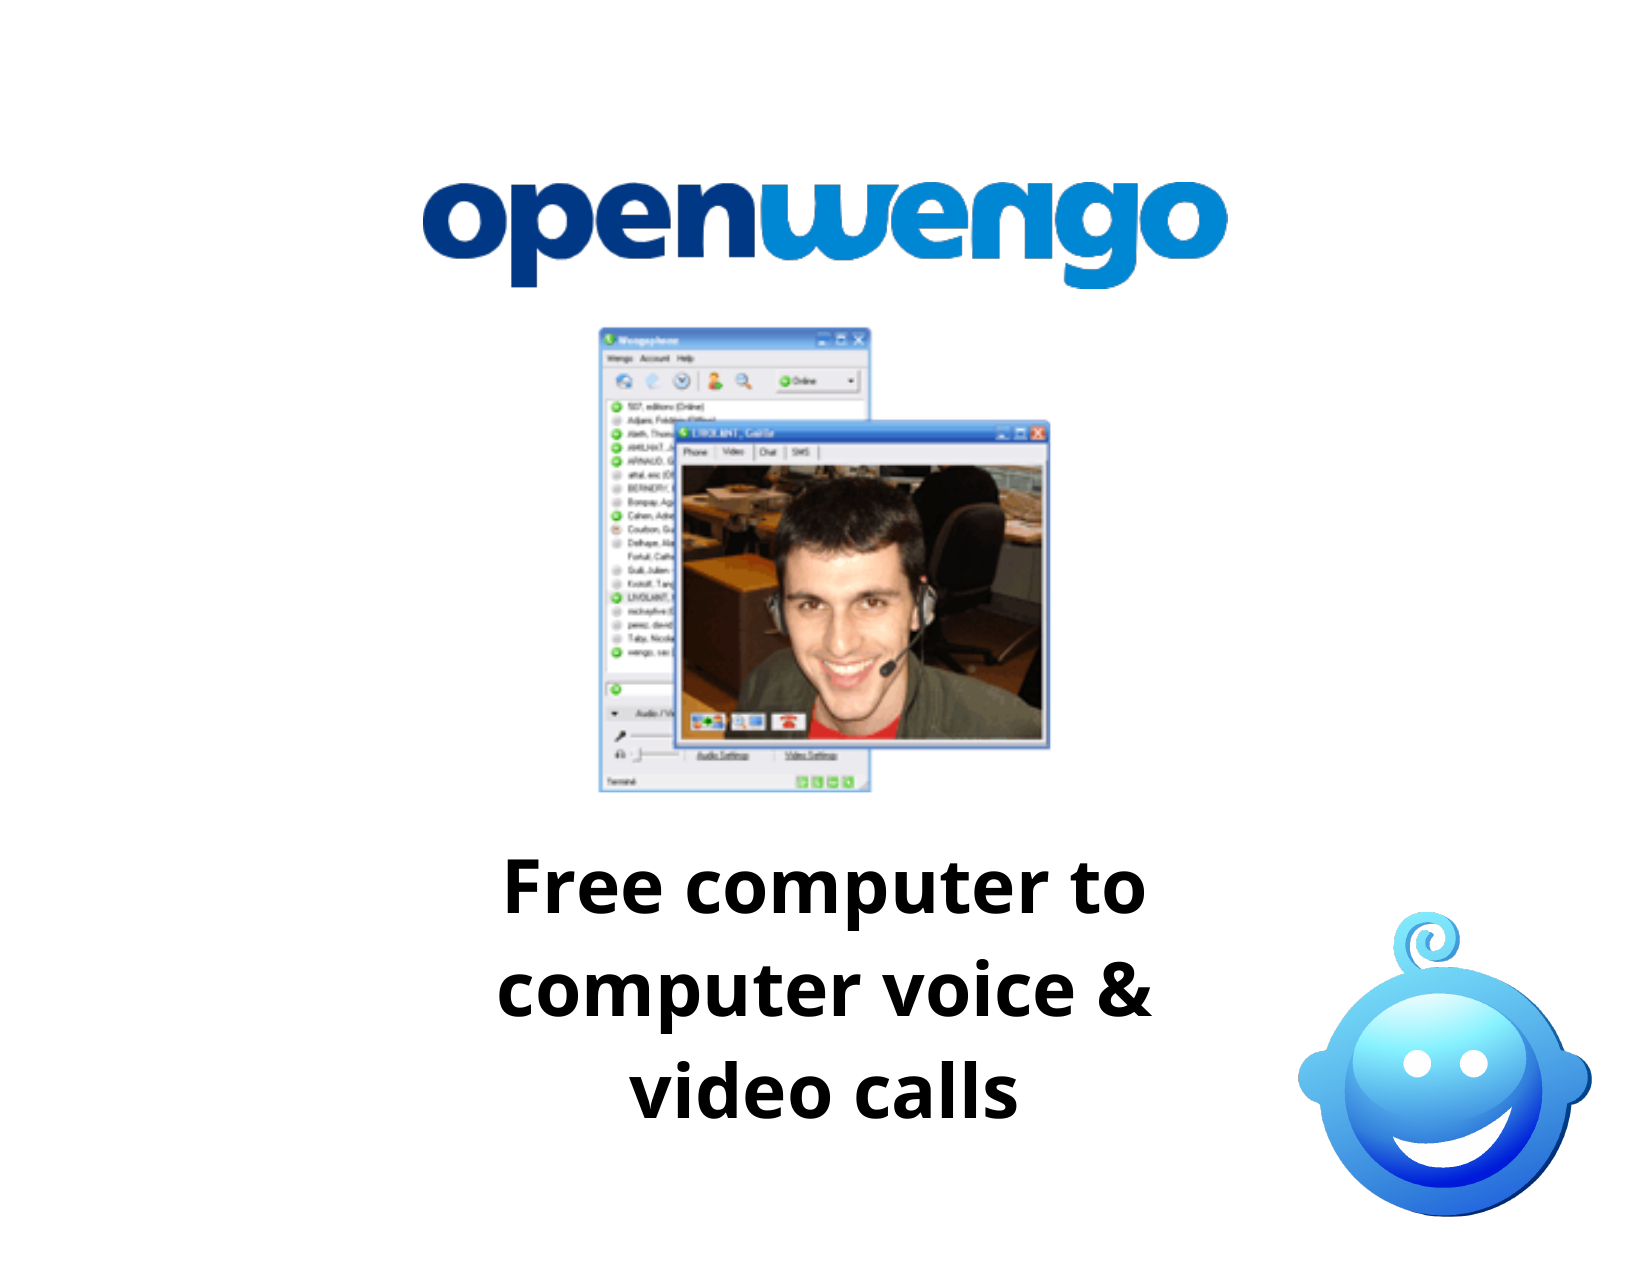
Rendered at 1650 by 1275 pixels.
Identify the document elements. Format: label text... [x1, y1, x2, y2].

picture [594, 323, 1056, 798]
picture [423, 182, 1228, 289]
text_box Free computer to computer voice & video calls [430, 826, 1220, 1112]
picture [1298, 911, 1592, 1217]
